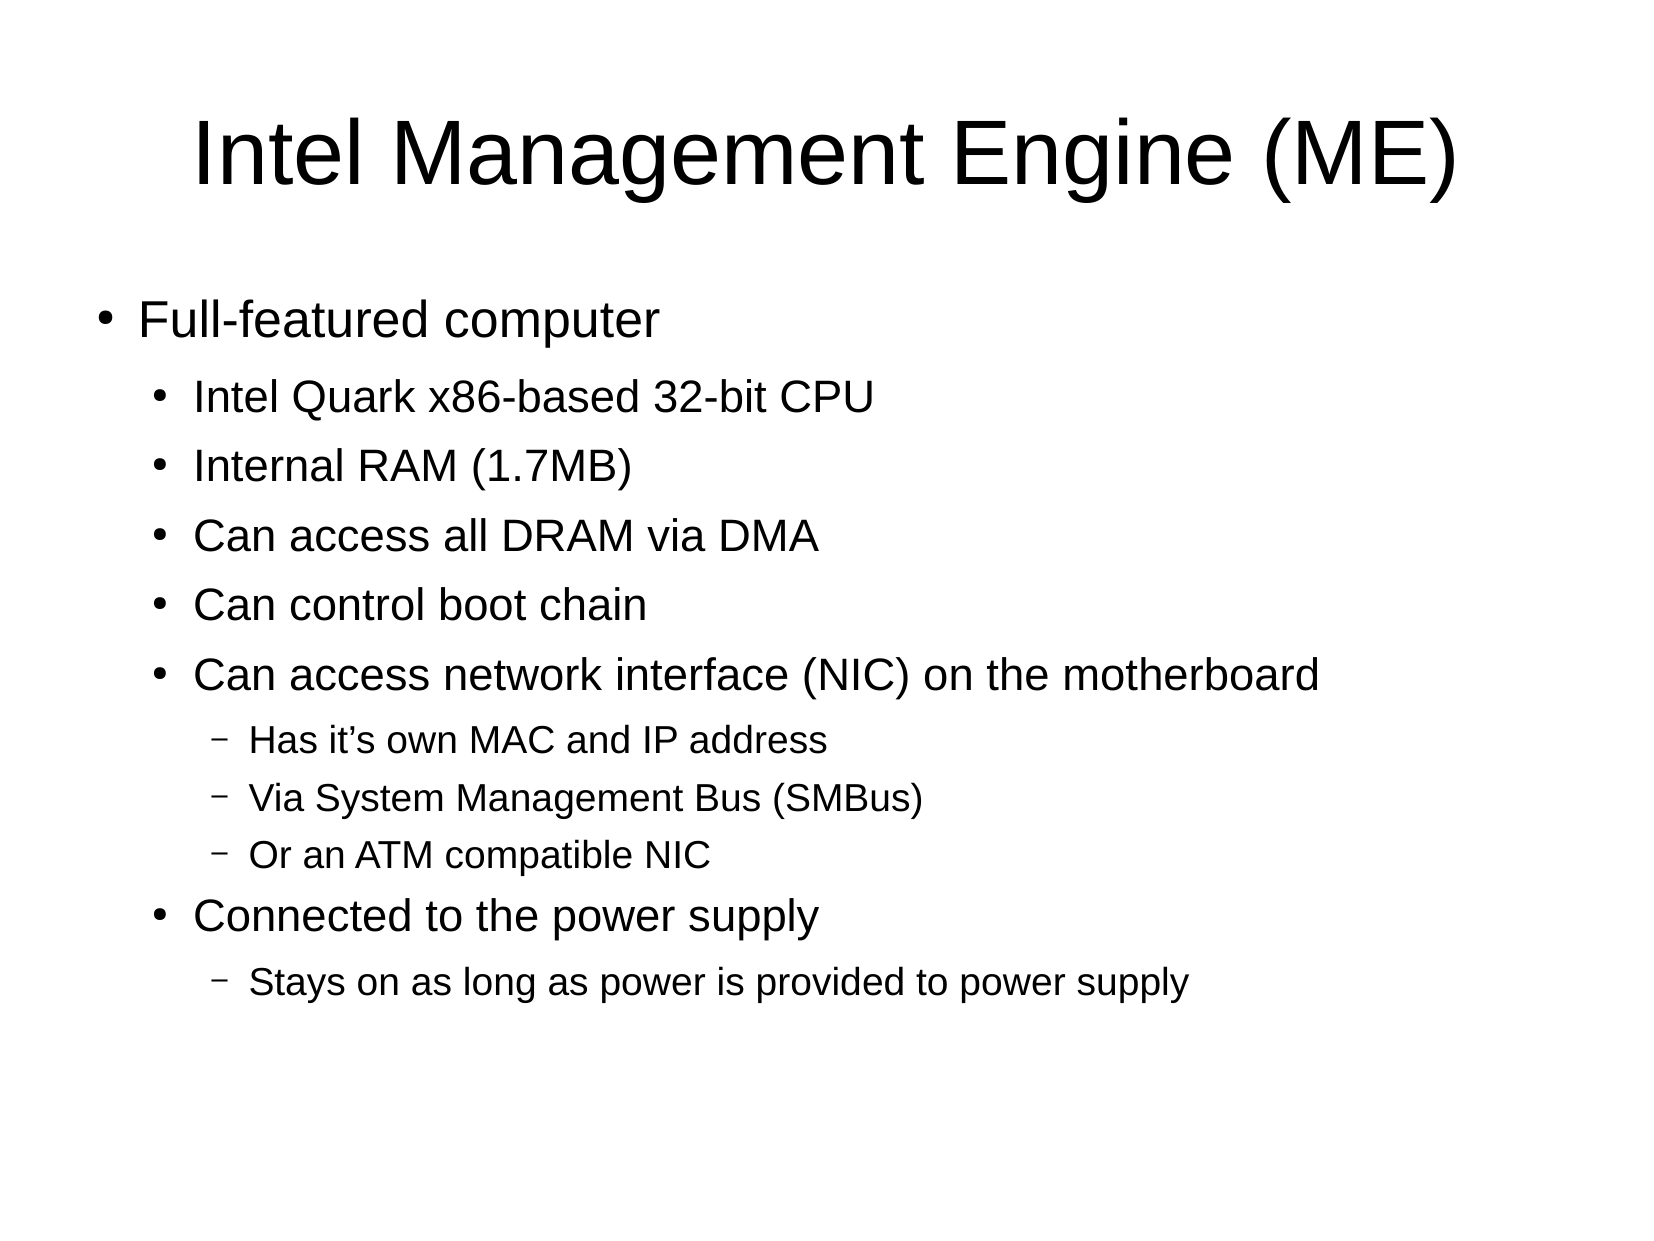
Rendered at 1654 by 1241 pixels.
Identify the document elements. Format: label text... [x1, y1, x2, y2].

list Full-featured computer Intel Quark x86-based 32-bit CPU Internal RAM (1.7MB) Can access all DRAM via DMA Can control boot chain Can access network interface (NIC) on the motherboard Has it’s own MAC and IP address Via System Management Bus (SMBus) Or an ATM compatible NIC Connected to the power supply Stays on as long as power is provided to power supply [82, 290, 1571, 1010]
title Intel Management Engine (ME) [82, 49, 1571, 257]
